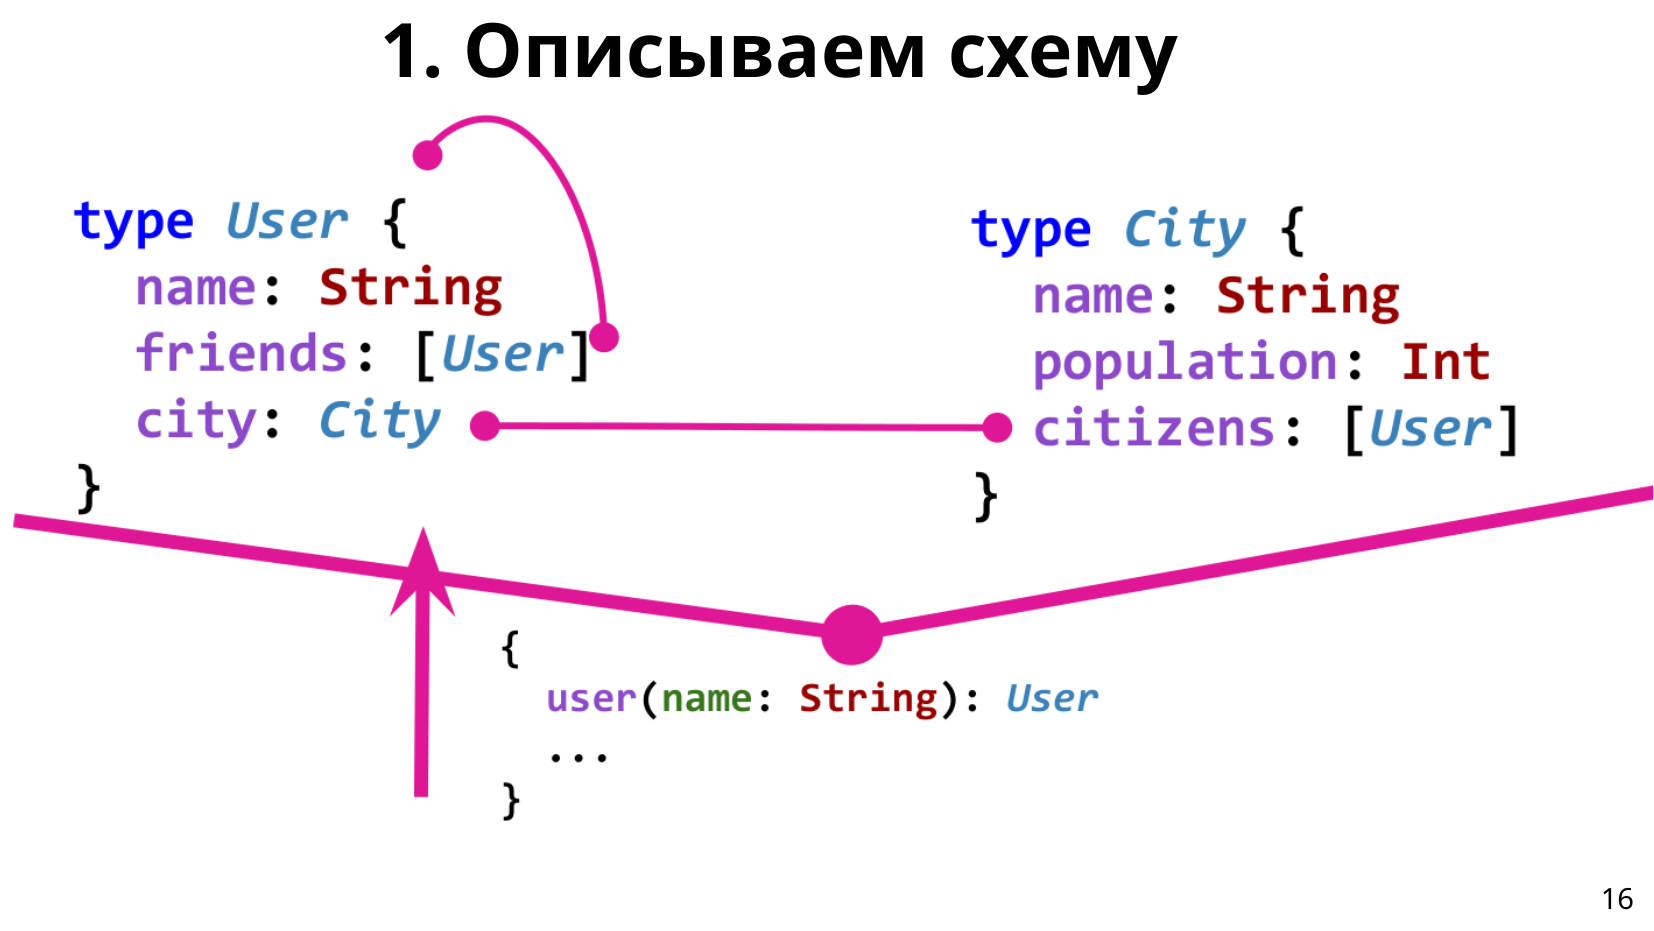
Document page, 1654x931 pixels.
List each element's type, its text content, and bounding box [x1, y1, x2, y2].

title 1. Описываем схему [377, 0, 1276, 95]
text_box <номер> [1594, 885, 1642, 921]
picture [4, 111, 1654, 823]
